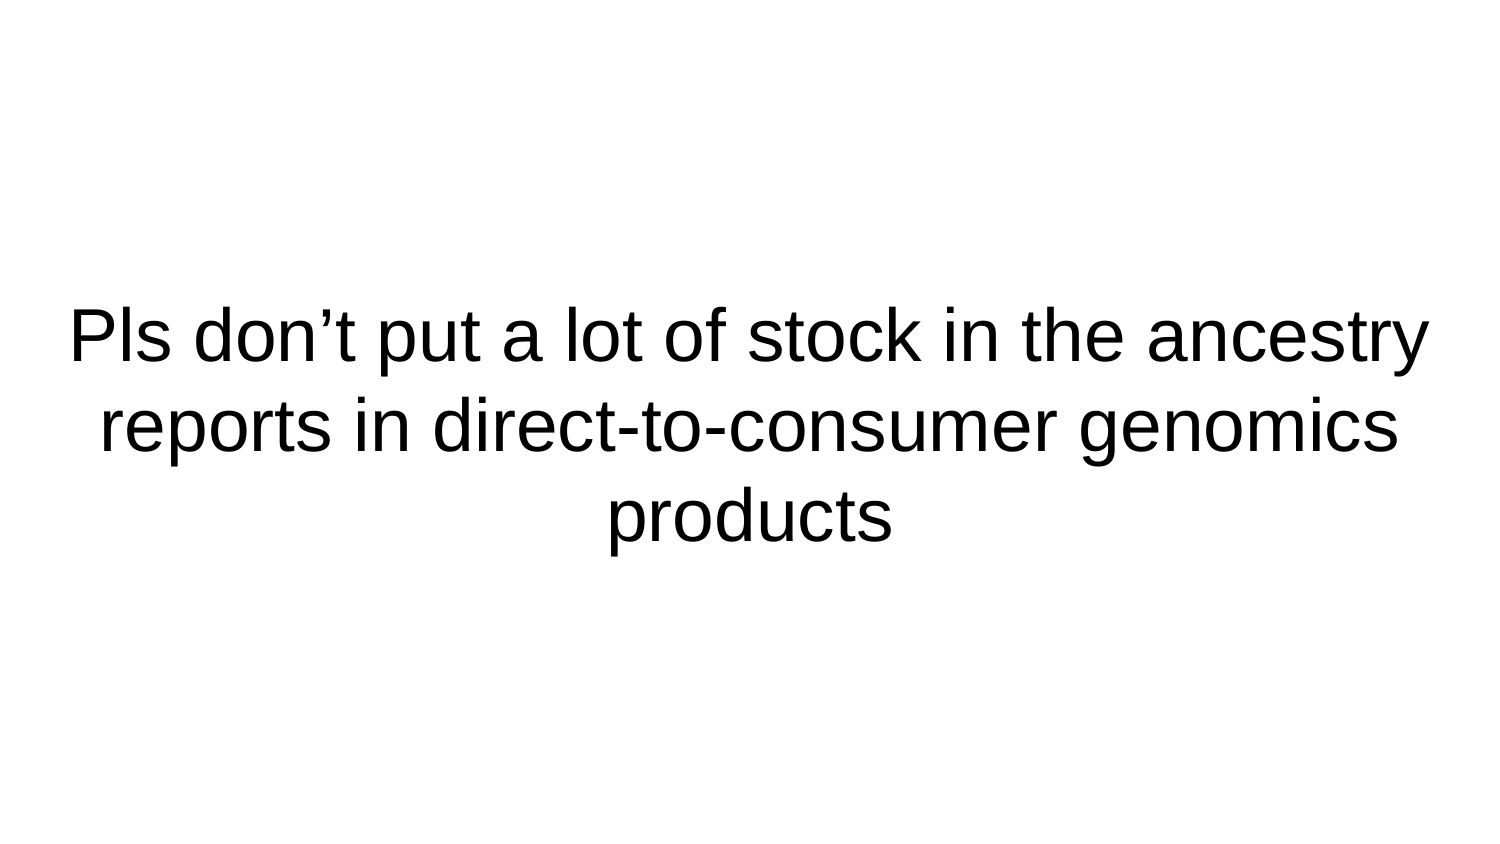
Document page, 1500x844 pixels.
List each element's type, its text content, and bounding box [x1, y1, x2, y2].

title Pls don’t put a lot of stock in the ancestry reports in direct-to-consumer genomics products [51, 352, 1449, 491]
